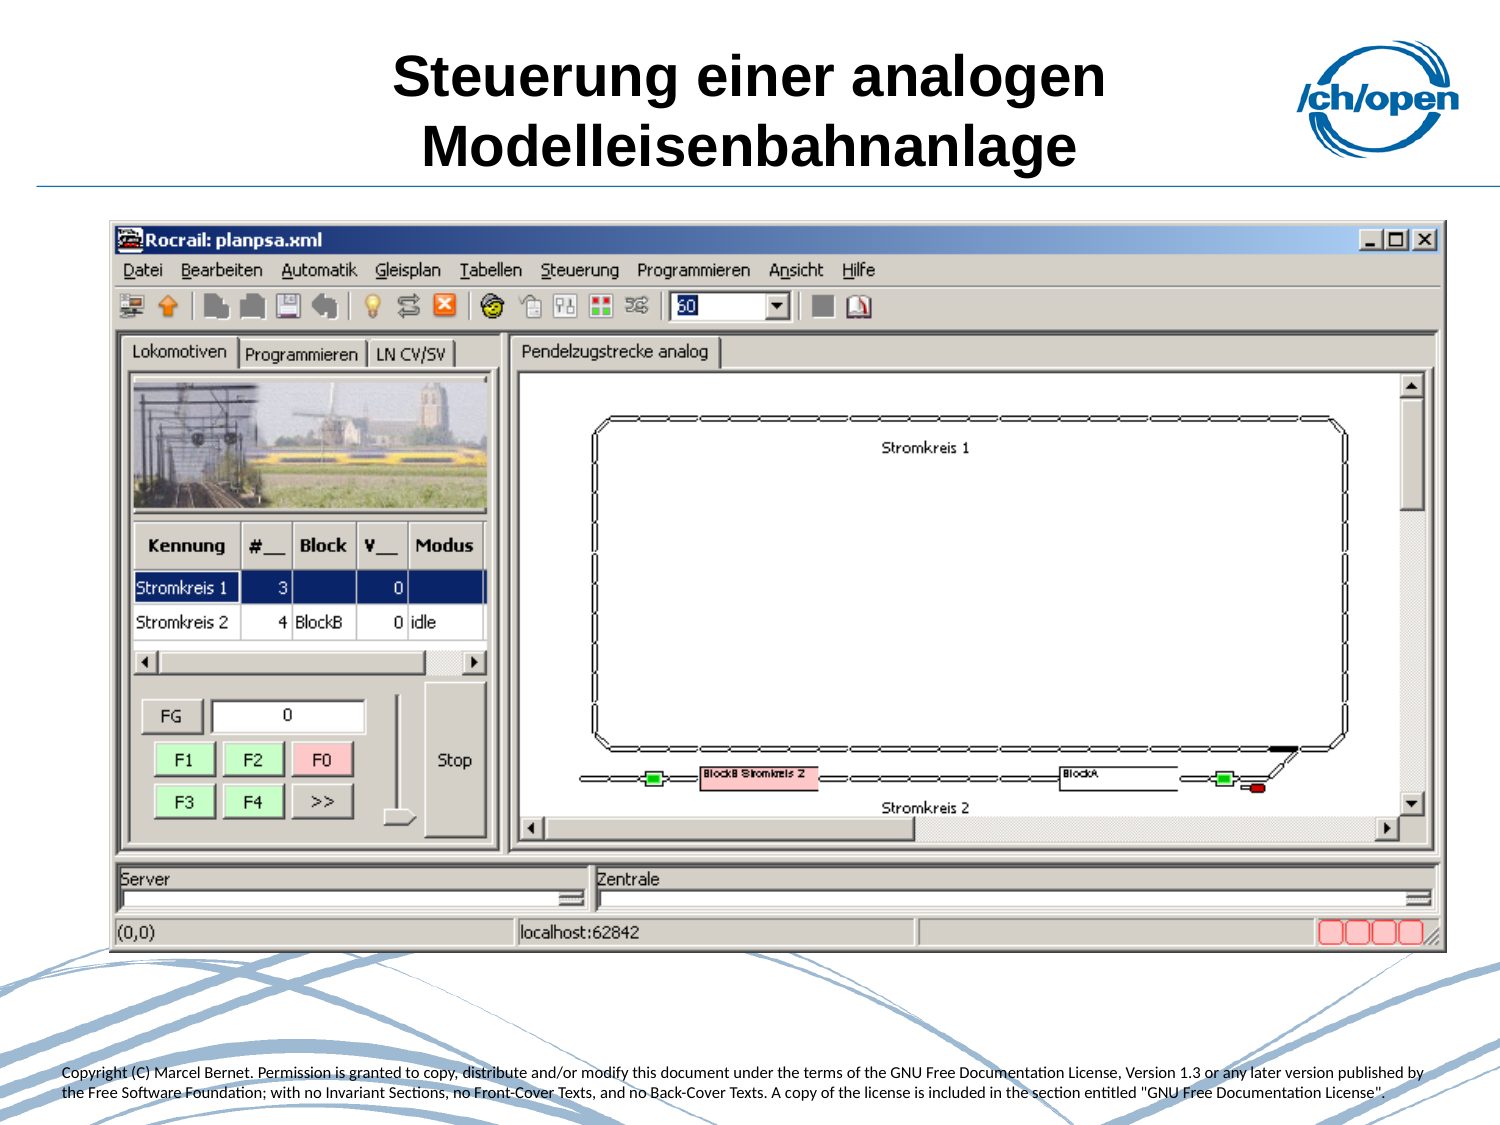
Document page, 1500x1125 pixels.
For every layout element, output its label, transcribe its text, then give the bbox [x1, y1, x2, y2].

picture [109, 221, 1447, 953]
title Steuerung einer analogen Modelleisenbahnanlage [75, 30, 1426, 165]
